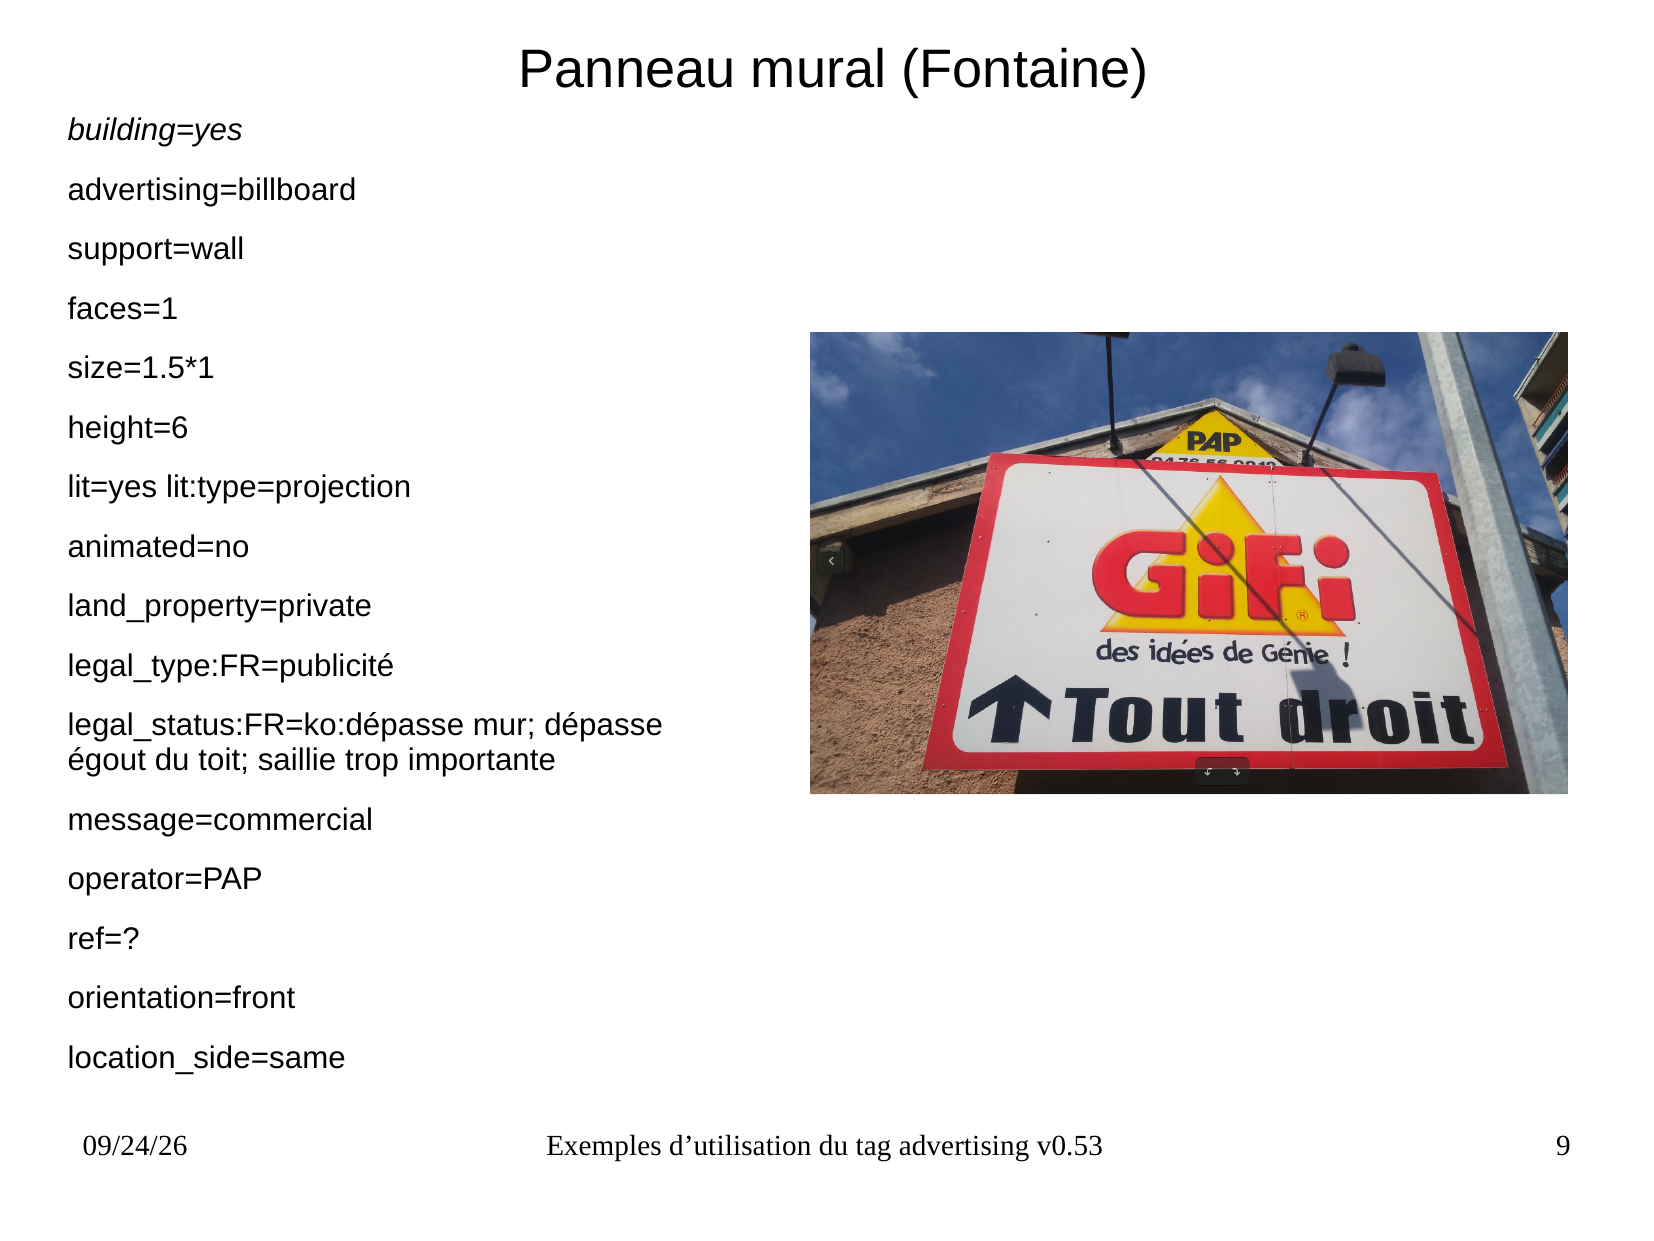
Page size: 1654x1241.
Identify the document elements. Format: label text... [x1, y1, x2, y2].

picture [810, 332, 1568, 796]
title Panneau mural (Fontaine) [90, 17, 1579, 121]
text_box building=yes advertising=billboard support=wall faces=1 size=1.5*1 height=6 lit=yes lit:type=projection animated=no land_property=private legal_type:FR=publicité legal_status:FR=ko:dépasse mur; dépasse égout du toit; saillie trop importante message=commercial operator=PAP ref=? orientation=front location_side=same [52, 105, 751, 1142]
